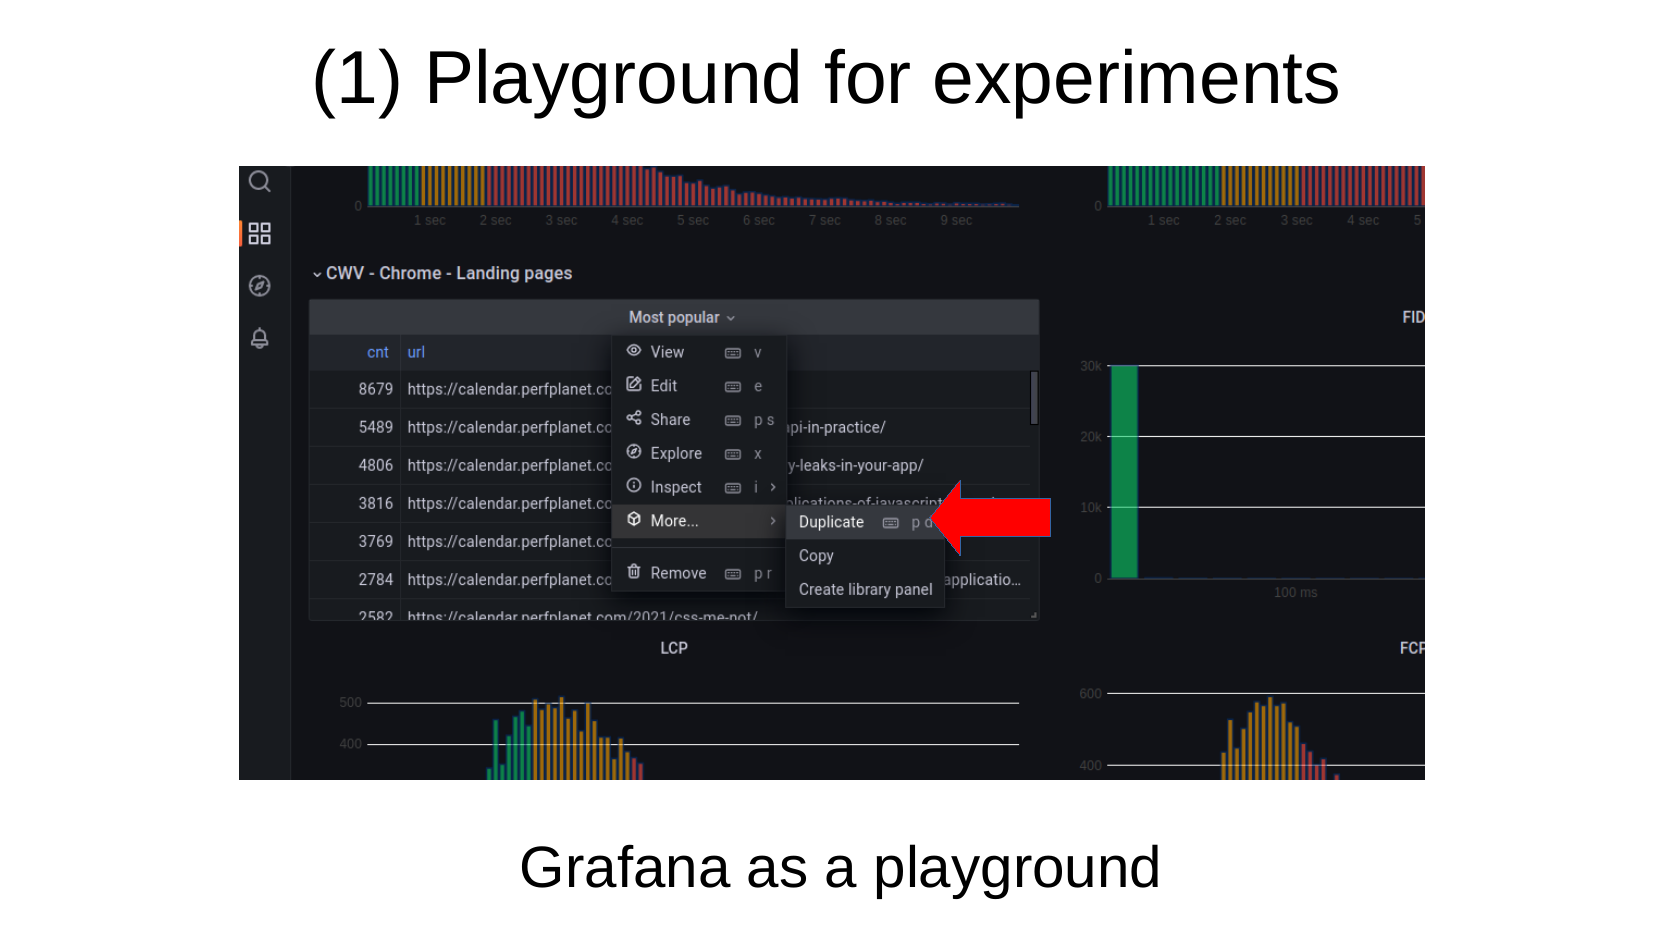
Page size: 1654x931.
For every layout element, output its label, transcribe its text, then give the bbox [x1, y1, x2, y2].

text_box [929, 480, 1051, 556]
title Grafana as a playground [105, 819, 1579, 916]
title (1) Playground for experiments [82, 0, 1571, 156]
picture [239, 166, 1426, 781]
